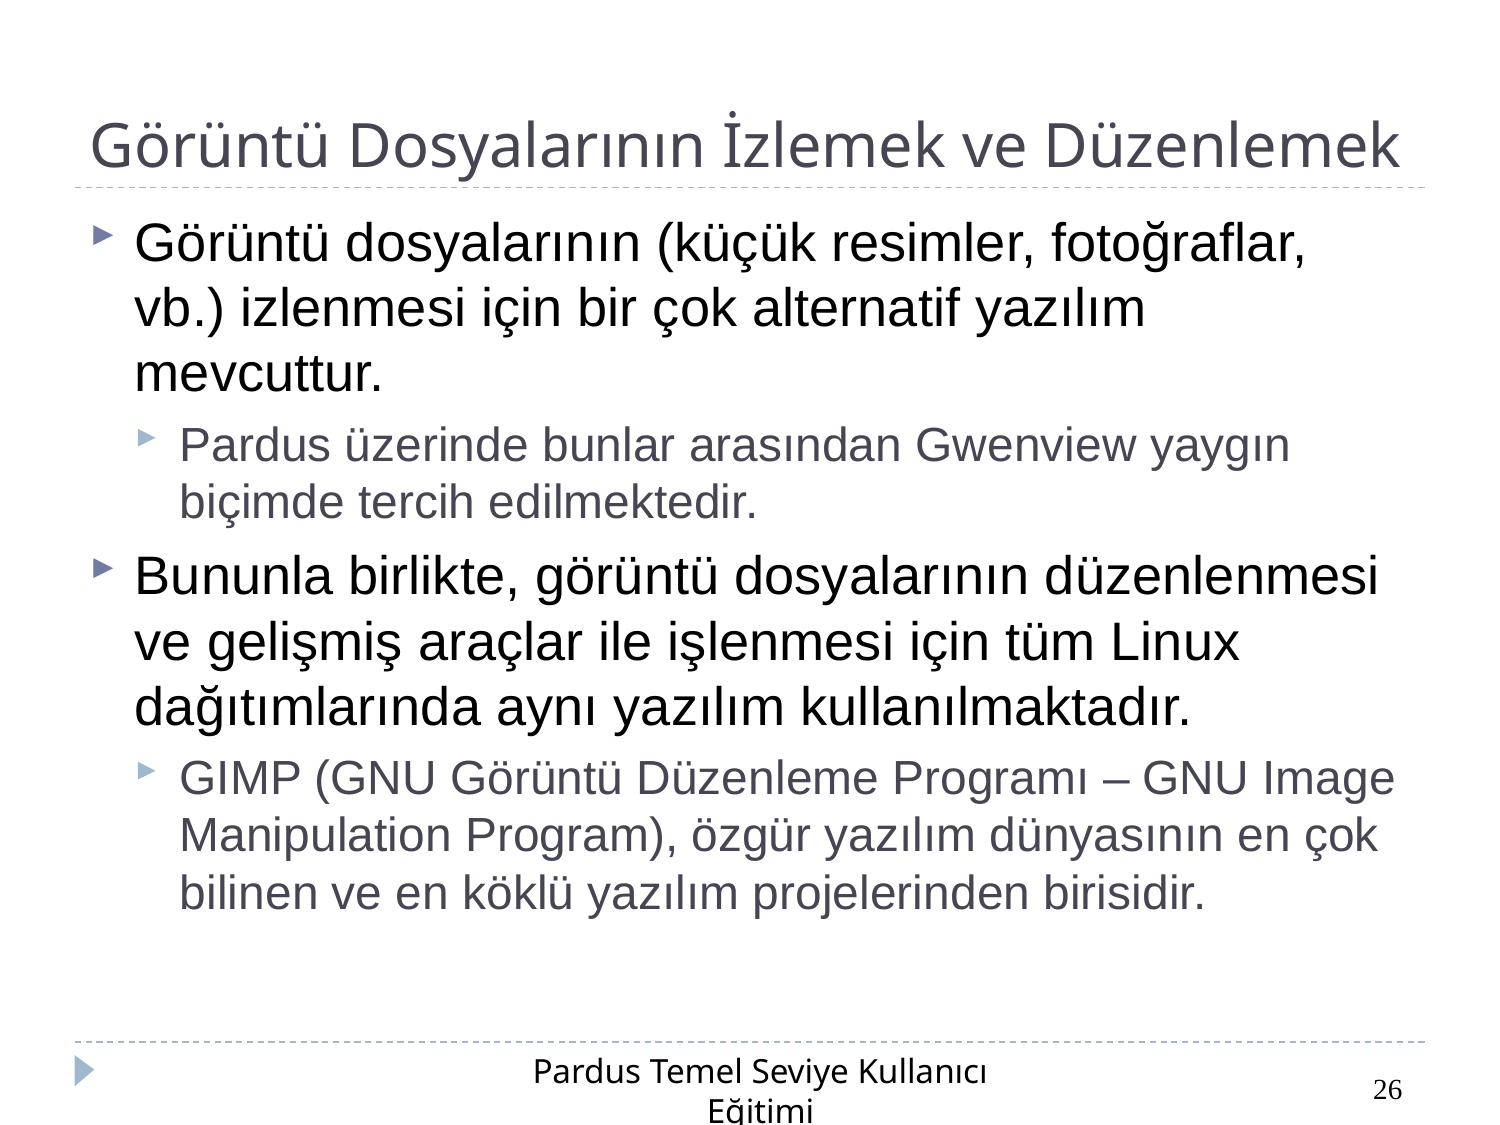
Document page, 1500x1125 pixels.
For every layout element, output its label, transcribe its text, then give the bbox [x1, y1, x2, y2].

title Görüntü Dosyalarının İzlemek ve Düzenlemek [75, 24, 1425, 188]
list Görüntü dosyalarının (küçük resimler, fotoğraflar, vb.) izlenmesi için bir çok alternatif yazılım mevcuttur. Pardus üzerinde bunlar arasından Gwenview yaygın biçimde tercih edilmektedir. Bununla birlikte, görüntü dosyalarının düzenlenmesi ve gelişmiş araçlar ile işlenmesi için tüm Linux dağıtımlarında aynı yazılım kullanılmaktadır. GIMP (GNU Görüntü Düzenleme Programı – GNU Image Manipulation Program), özgür yazılım dünyasının en çok bilinen ve en köklü yazılım projelerinden birisidir. [75, 200, 1425, 1010]
